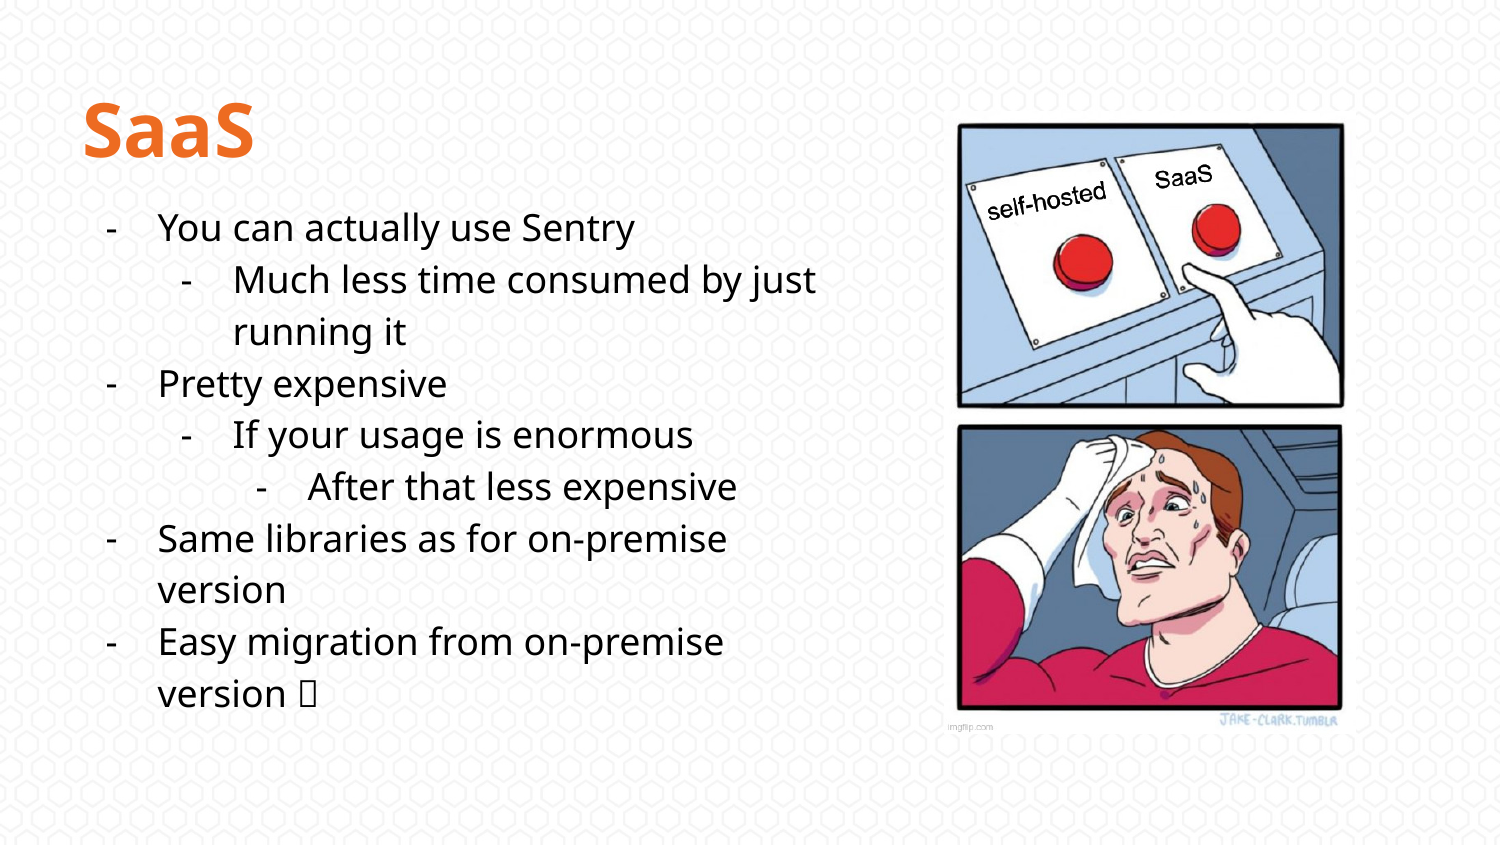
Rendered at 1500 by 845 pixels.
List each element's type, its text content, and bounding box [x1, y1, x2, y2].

list You can actually use Sentry Much less time consumed by just running it Pretty expensive If your usage is enormous After that less expensive Same libraries as for on-premise version Easy migration from on-premise version 👏 [82, 197, 866, 724]
picture [0, 0, 1500, 845]
text_box SaaS [82, 82, 1391, 173]
